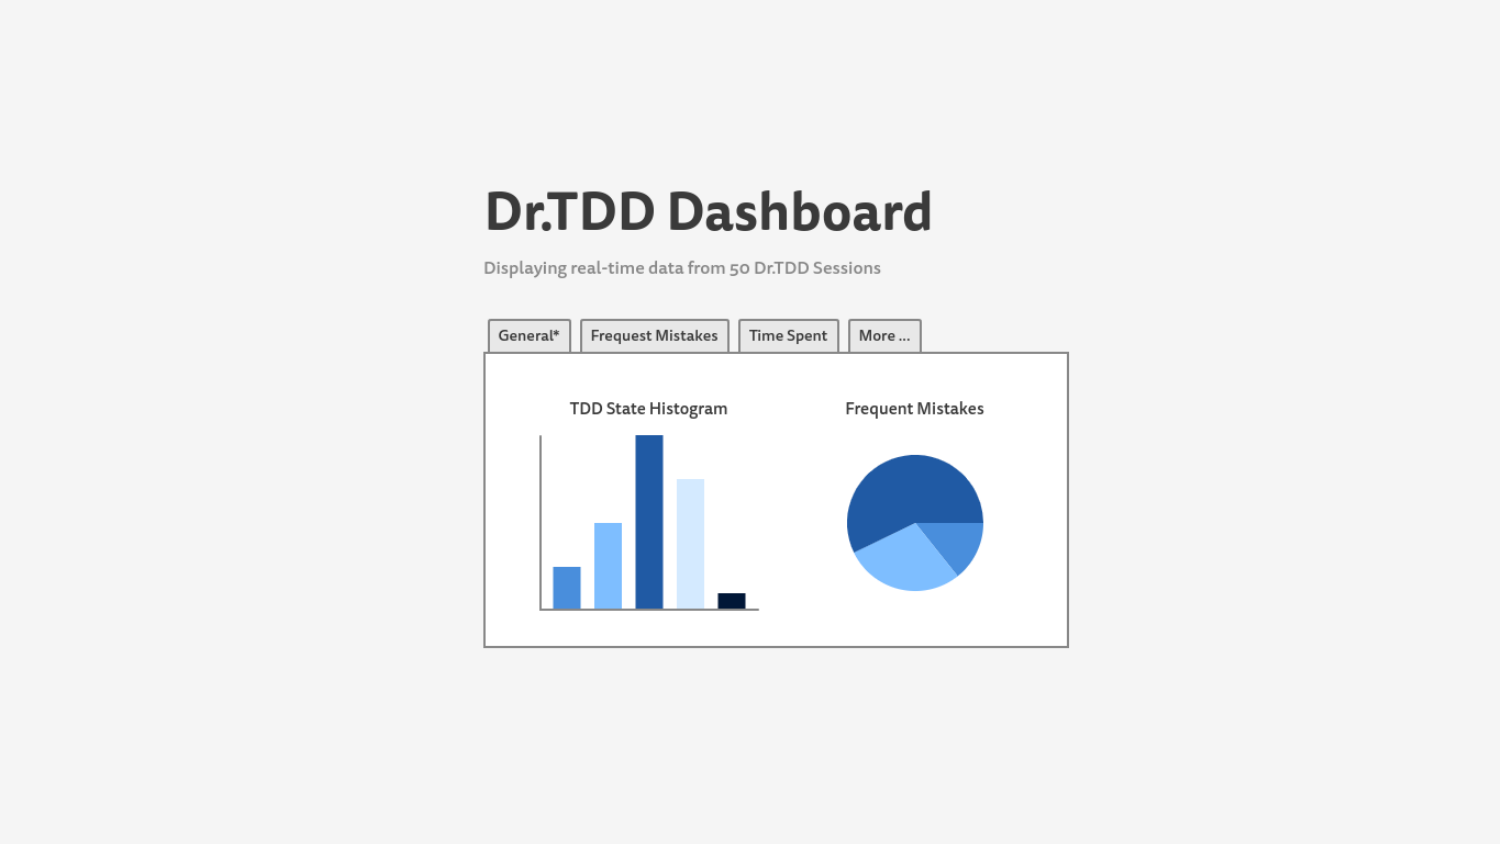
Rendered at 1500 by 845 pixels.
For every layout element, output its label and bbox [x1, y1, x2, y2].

picture [267, 186, 1138, 682]
